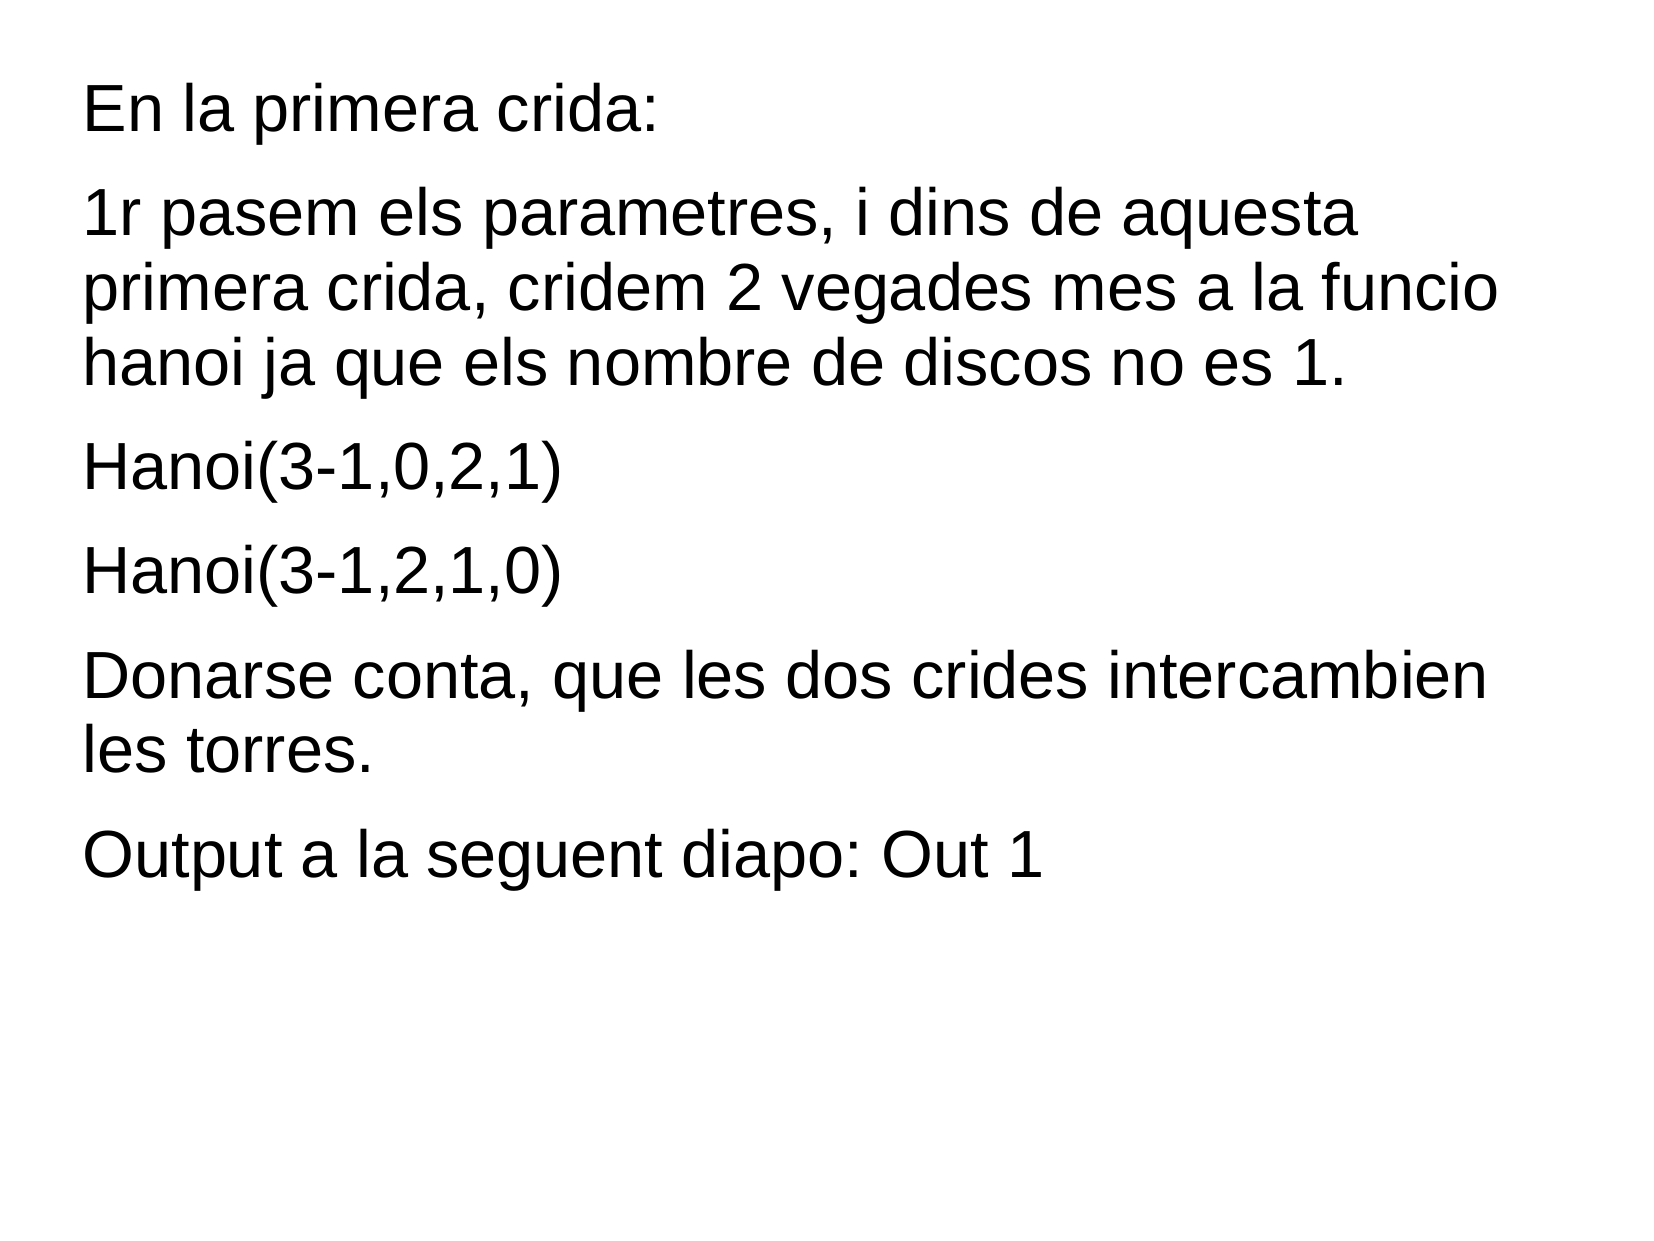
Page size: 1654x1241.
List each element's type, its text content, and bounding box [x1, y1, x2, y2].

list En la primera crida: 1r pasem els parametres, i dins de aquesta primera crida, cridem 2 vegades mes a la funcio hanoi ja que els nombre de discos no es 1. Hanoi(3-1,0,2,1) Hanoi(3-1,2,1,0) Donarse conta, que les dos crides intercambien les torres. Output a la seguent diapo: Out 1 [82, 70, 1571, 1010]
